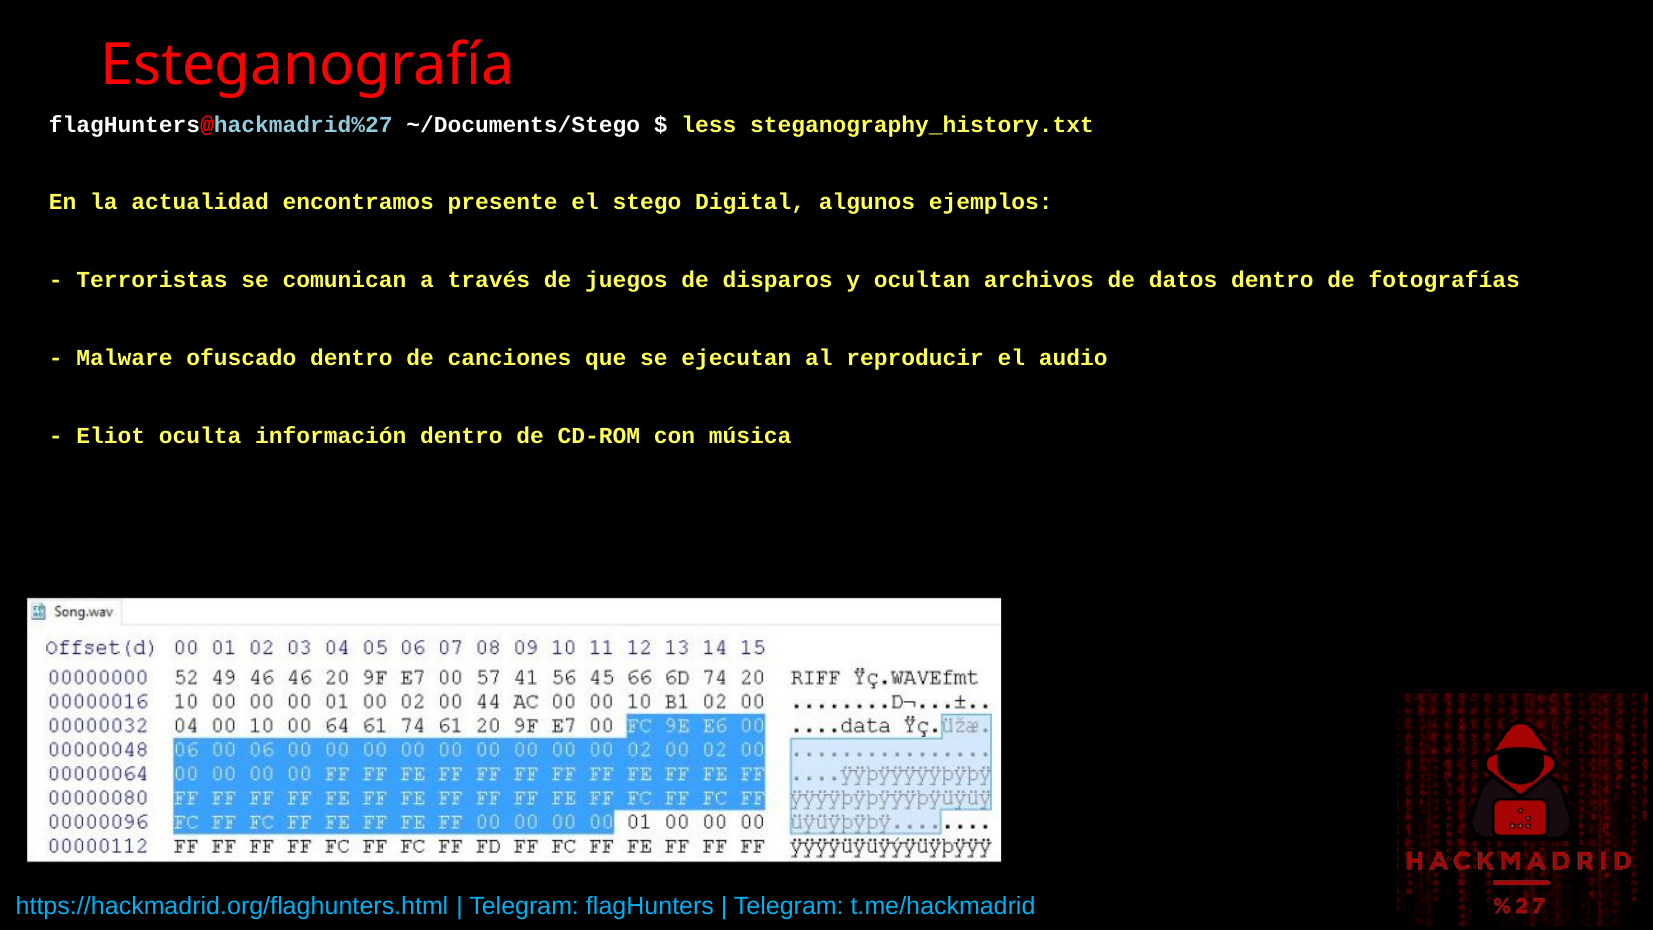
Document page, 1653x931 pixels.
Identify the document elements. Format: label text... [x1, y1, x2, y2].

text_box [1395, 692, 1649, 929]
text_box [26, 597, 1002, 863]
list flagHunters@hackmadrid%27 ~/Documents/Stego $ less steganography_history.txt En la actualidad encontramos presente el stego Digital, algunos ejemplos: - Terroristas se comunican a través de juegos de disparos y ocultan archivos de datos dentro de fotografías - Malware ofuscado dentro de canciones que se ejecutan al reproducir el audio - Eliot oculta información dentro de CD-ROM con música [48, 109, 1624, 711]
title Esteganografía [100, 0, 1247, 124]
text_box https://hackmadrid.org/flaghunters.html | Telegram: flagHunters | Telegram: t.me/hackmadrid [0, 884, 1627, 931]
